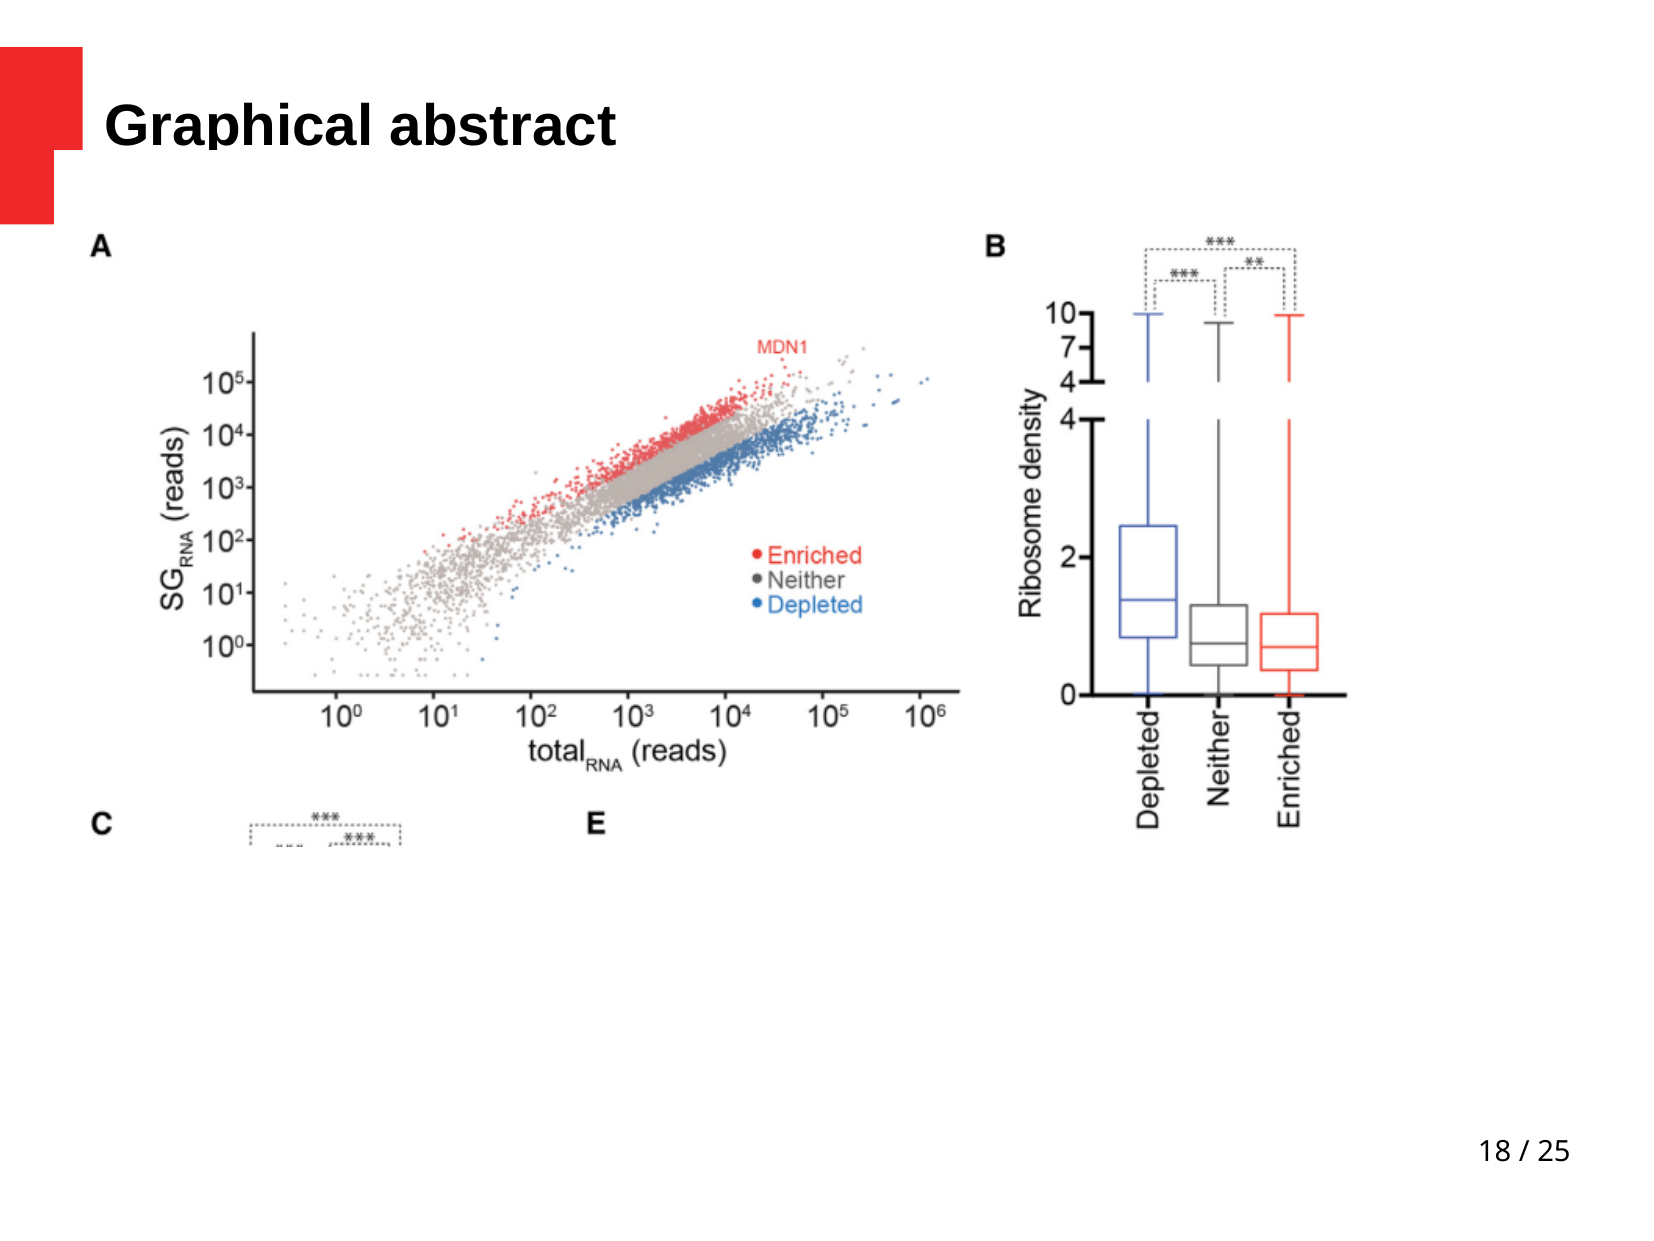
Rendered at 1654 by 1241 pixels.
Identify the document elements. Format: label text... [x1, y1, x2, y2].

text_box Graphical abstract [90, 85, 1561, 166]
picture [54, 150, 1352, 847]
